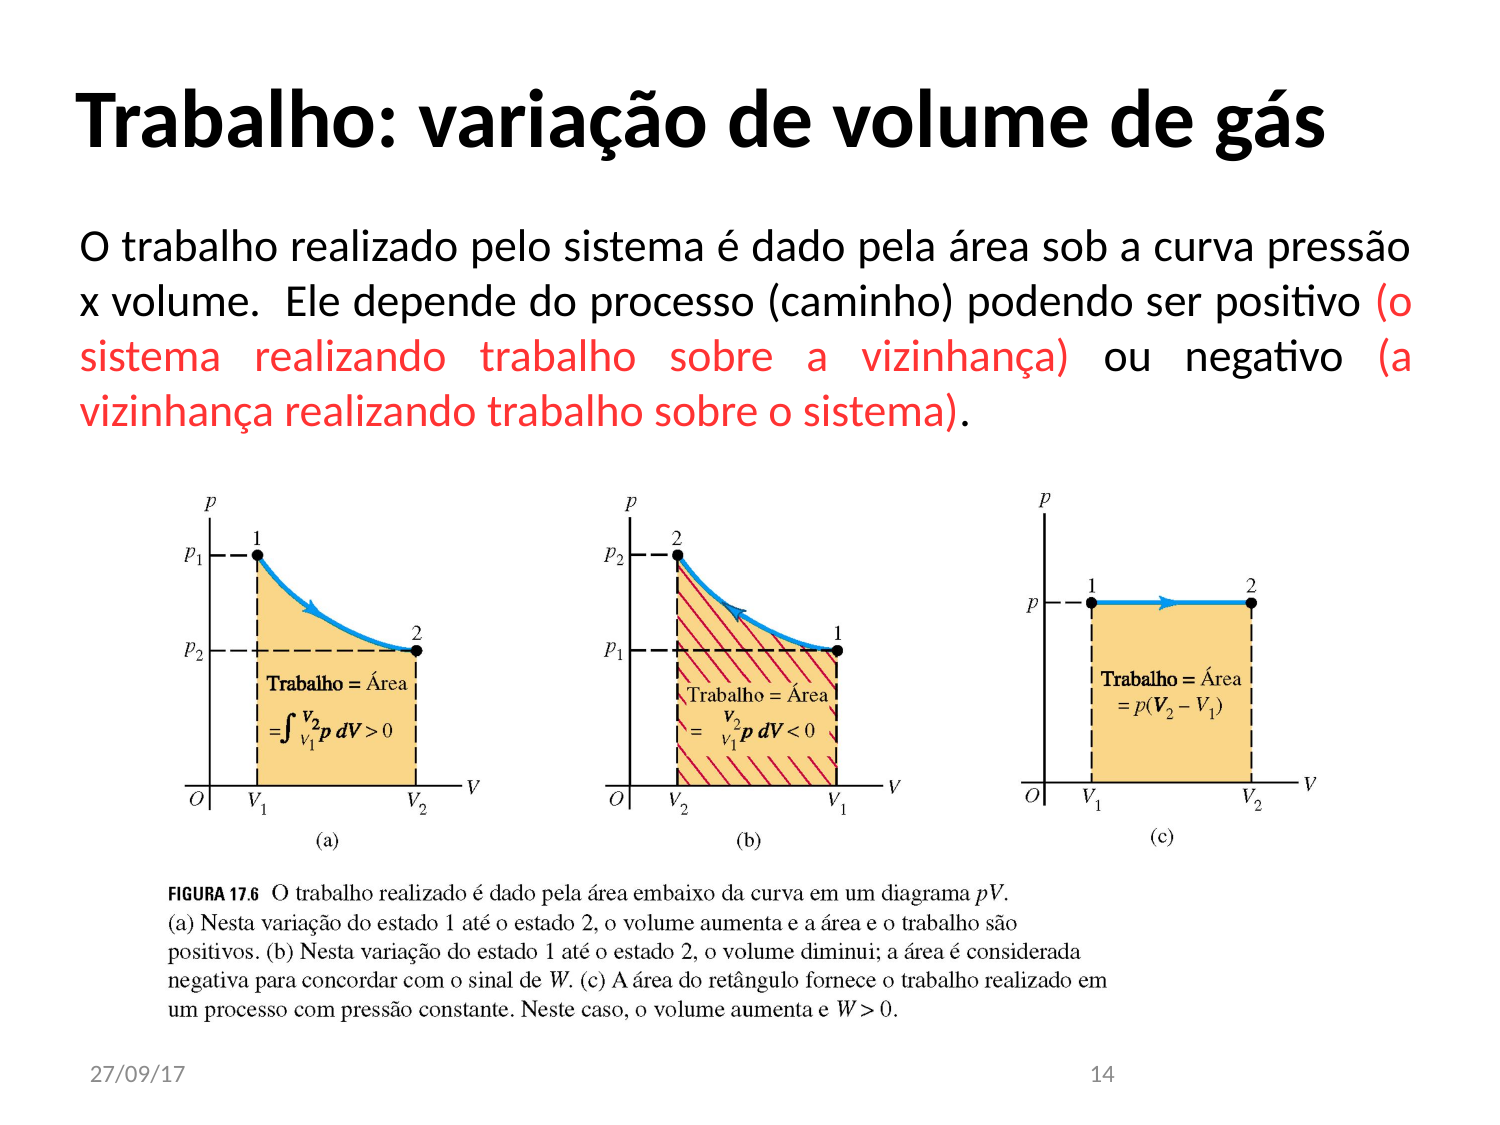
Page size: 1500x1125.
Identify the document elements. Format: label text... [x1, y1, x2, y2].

text_box <número> [1074, 1042, 1425, 1103]
picture [153, 462, 1335, 1033]
text_box Trabalho: variação de volume de gás [60, 56, 1343, 172]
text_box O trabalho realizado pelo sistema é dado pela área sob a curva pressão x volume. Ele depende do processo (caminho) podendo ser positivo (o sistema realizando trabalho sobre a vizinhança) ou negativo (a vizinhança realizando trabalho sobre o sistema). [64, 208, 1428, 333]
text_box 27/09/17 [74, 1042, 425, 1103]
